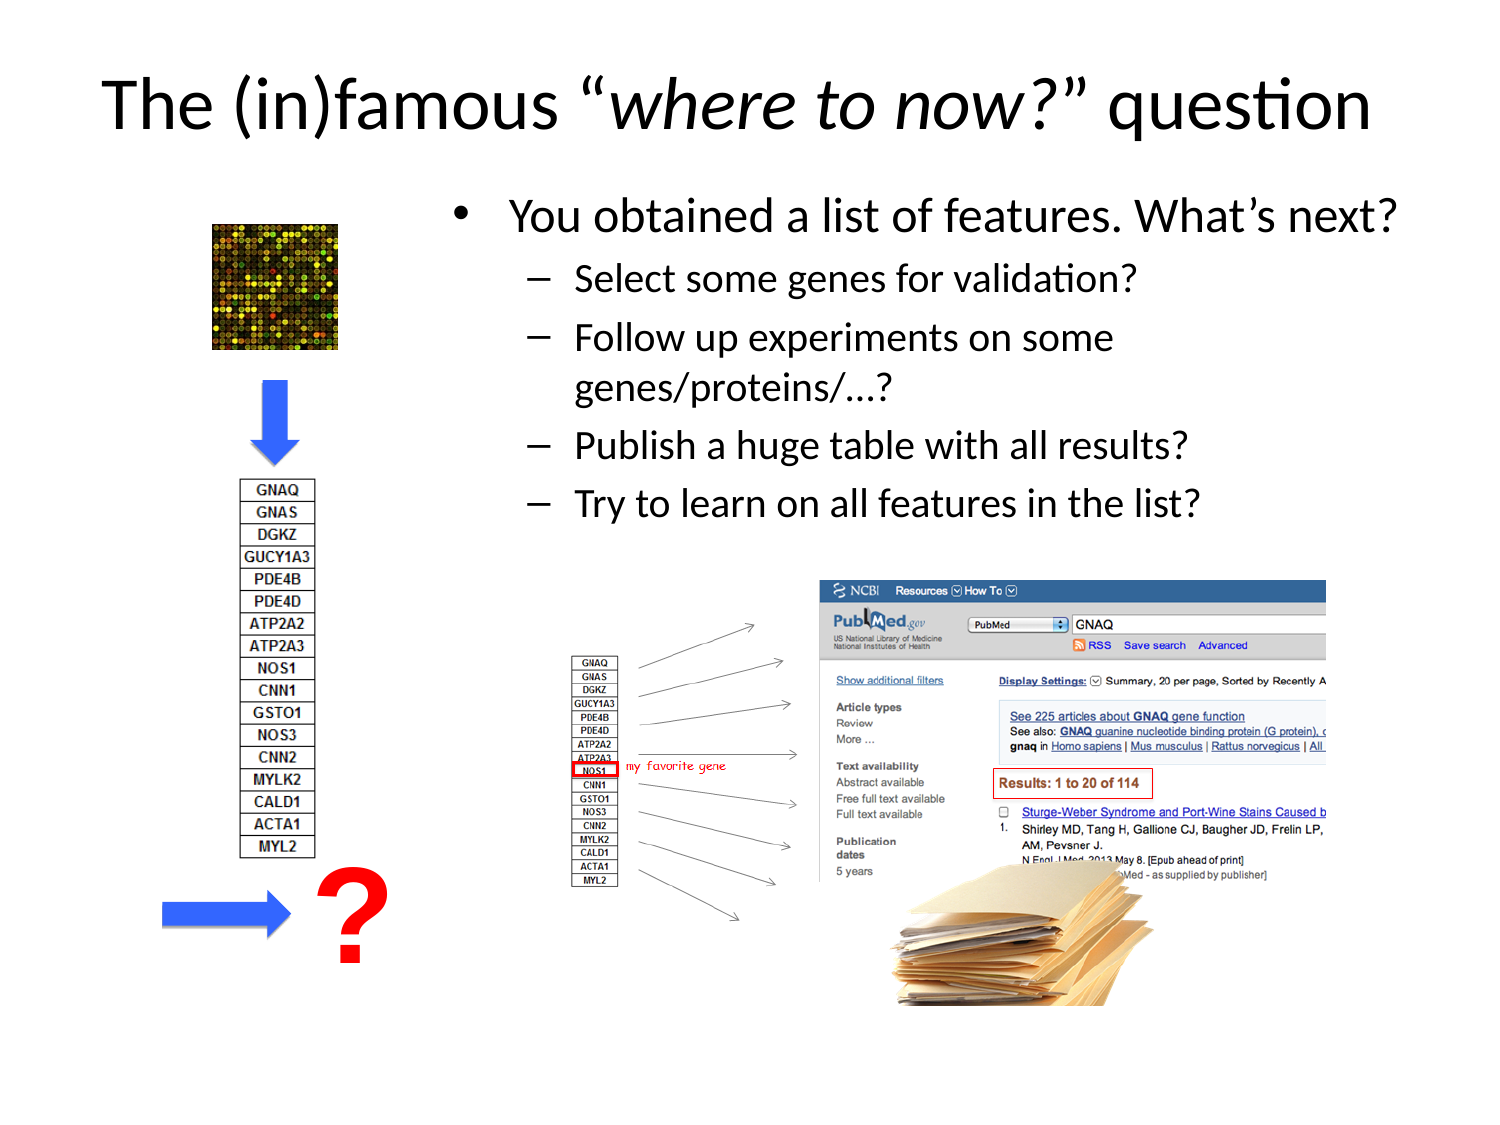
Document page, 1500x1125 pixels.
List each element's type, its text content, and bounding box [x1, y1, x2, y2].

picture [212, 224, 338, 350]
list You obtained a list of features. What’s next? Select some genes for validation? Follow up experiments on some genes/proteins/…? Publish a huge table with all results? Try to learn on all features in the list? [437, 174, 1450, 600]
picture [231, 474, 319, 875]
text_box [249, 380, 301, 465]
title The (in)famous “where to now?” question [75, 37, 1400, 163]
text_box ? [296, 818, 411, 998]
text_box [162, 889, 292, 938]
picture [549, 563, 1371, 1006]
